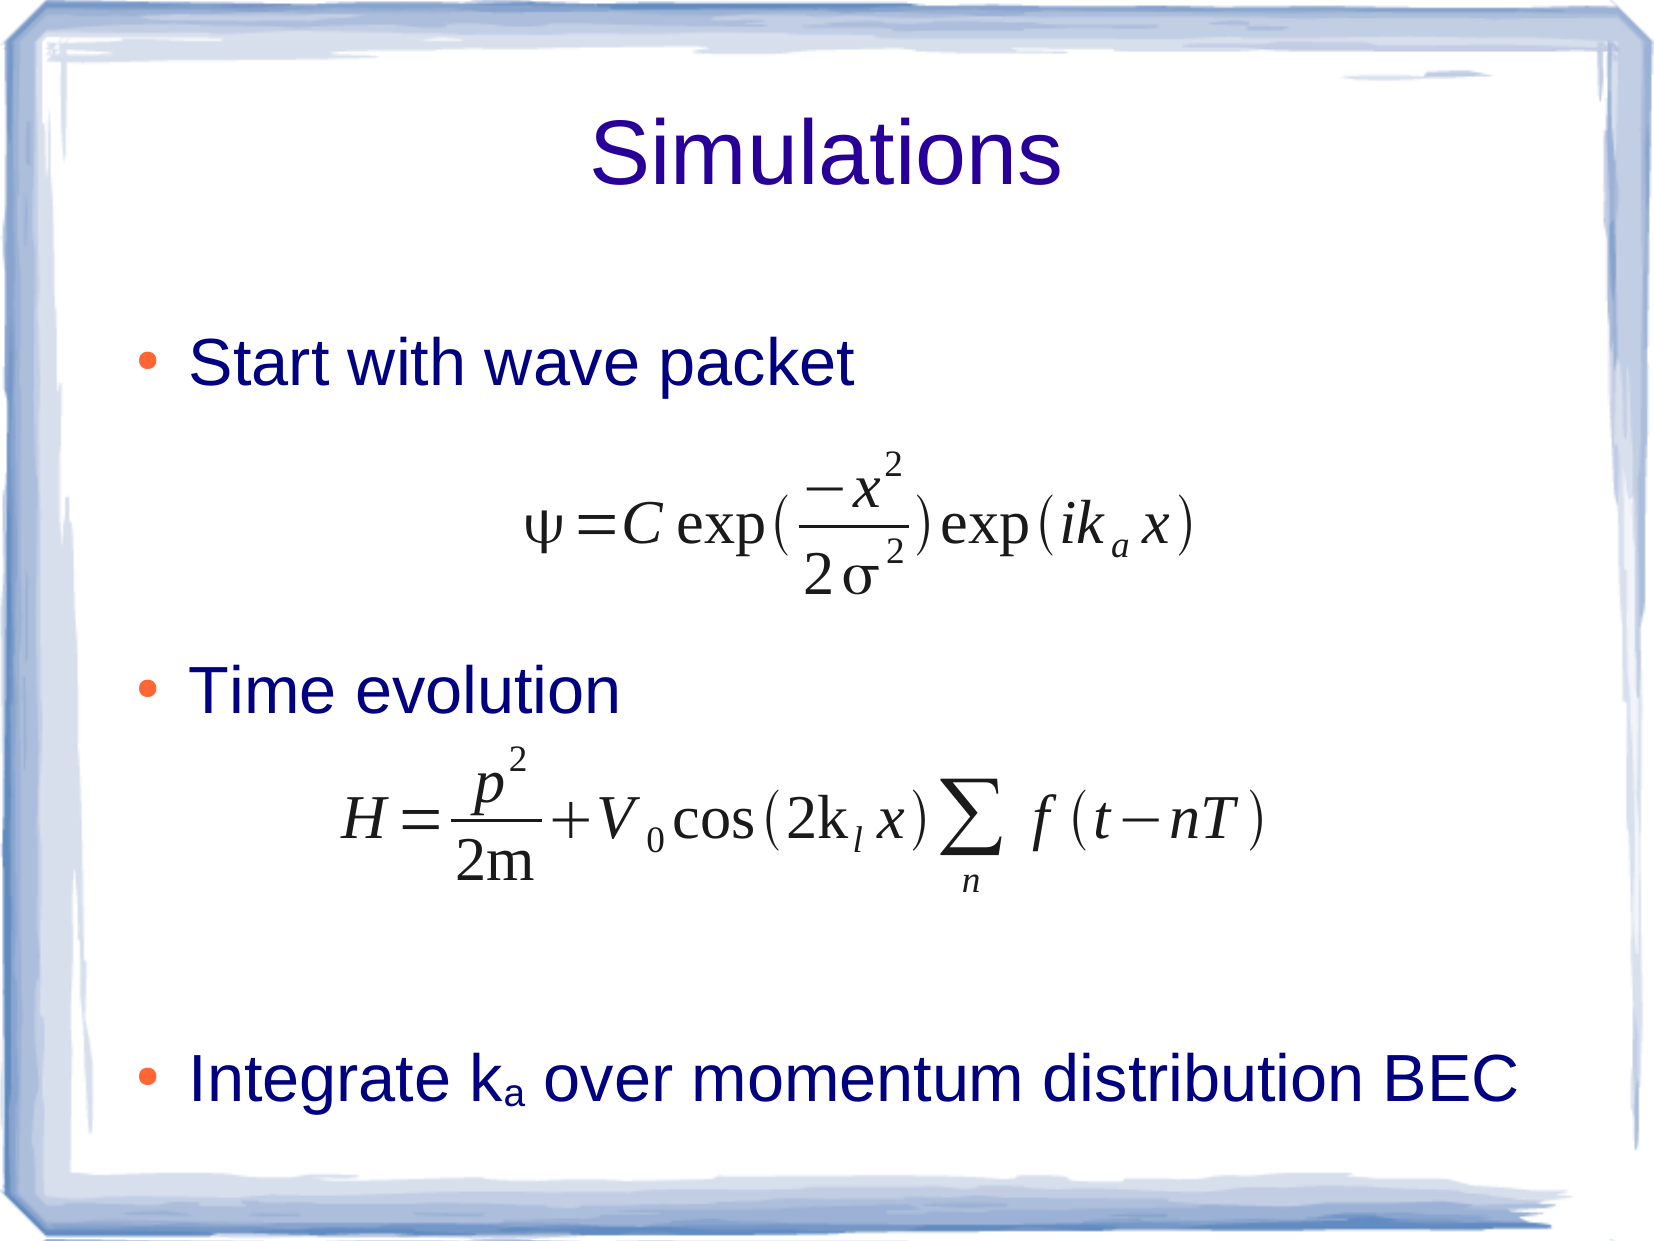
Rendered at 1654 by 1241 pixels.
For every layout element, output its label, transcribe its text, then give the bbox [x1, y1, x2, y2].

picture [0, 0, 1654, 1241]
chart [515, 443, 1202, 609]
chart [330, 738, 1274, 902]
title Simulations [82, 49, 1571, 257]
list Start with wave packet Time evolution Integrate ka over momentum distribution BEC [118, 324, 1571, 1144]
